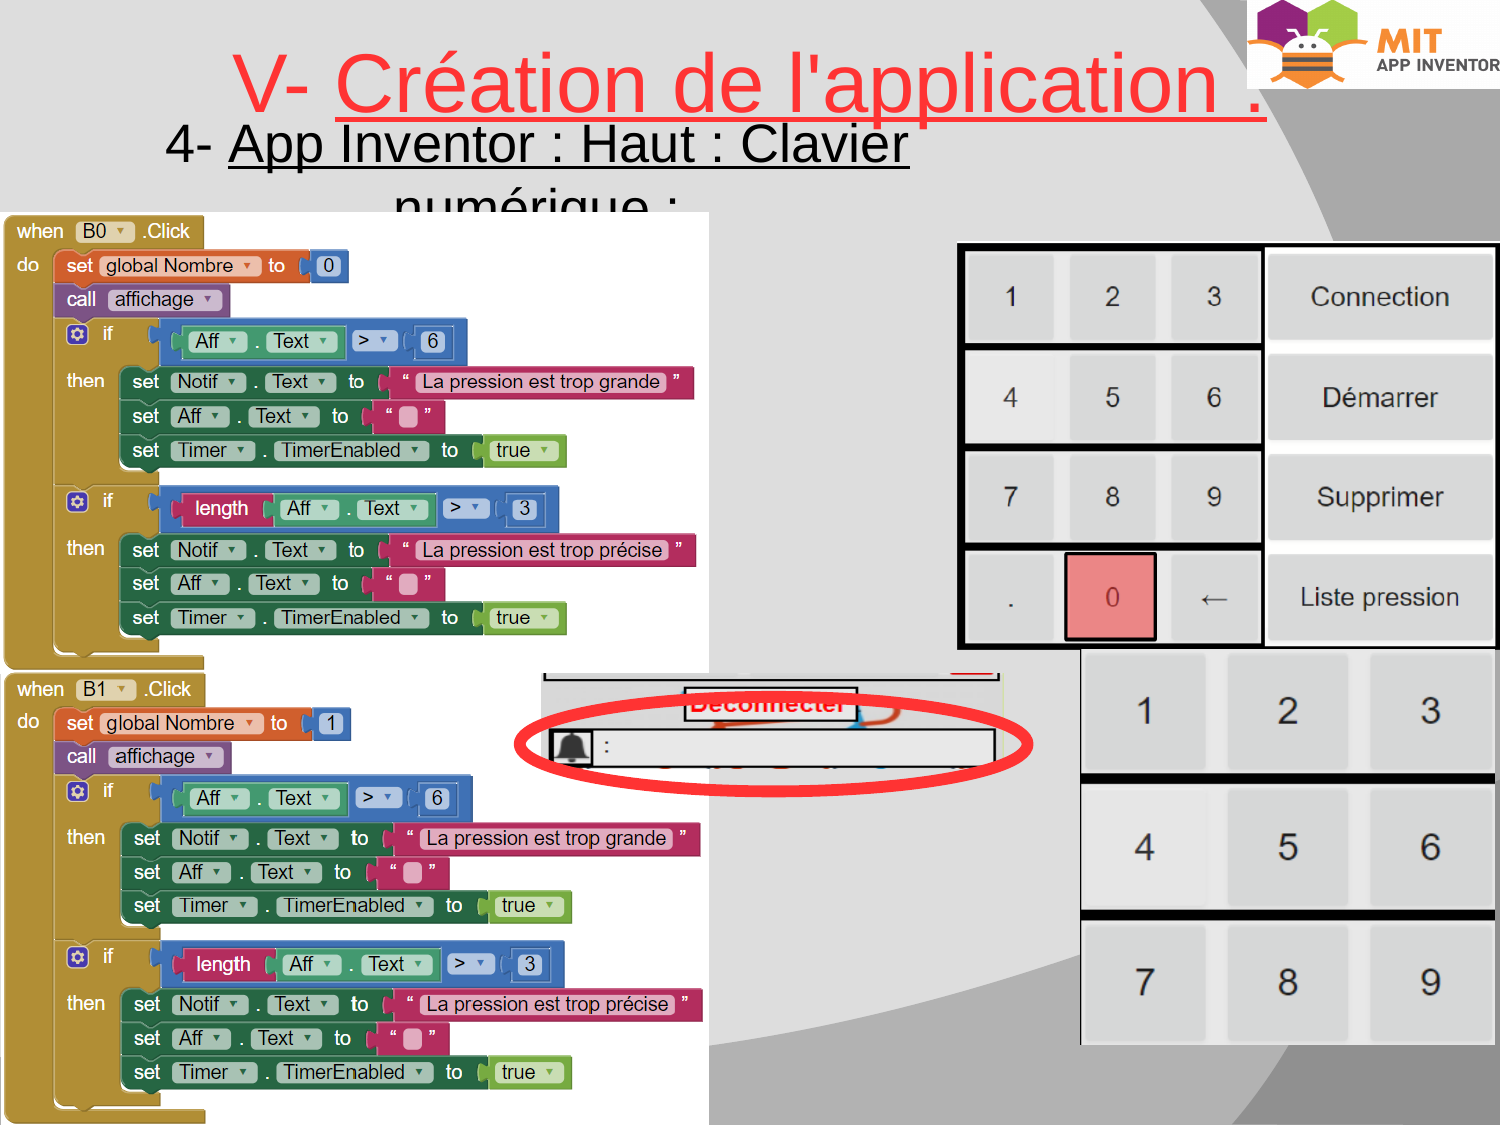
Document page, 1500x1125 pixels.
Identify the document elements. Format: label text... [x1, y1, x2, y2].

picture [526, 703, 1004, 783]
text_box V- Création de l'application : [0, 0, 1500, 159]
picture [0, 212, 1004, 1125]
picture [1247, 0, 1500, 89]
text_box 4- App Inventor : Haut : Clavier numérique : [0, 94, 1075, 253]
picture [957, 241, 1500, 1046]
